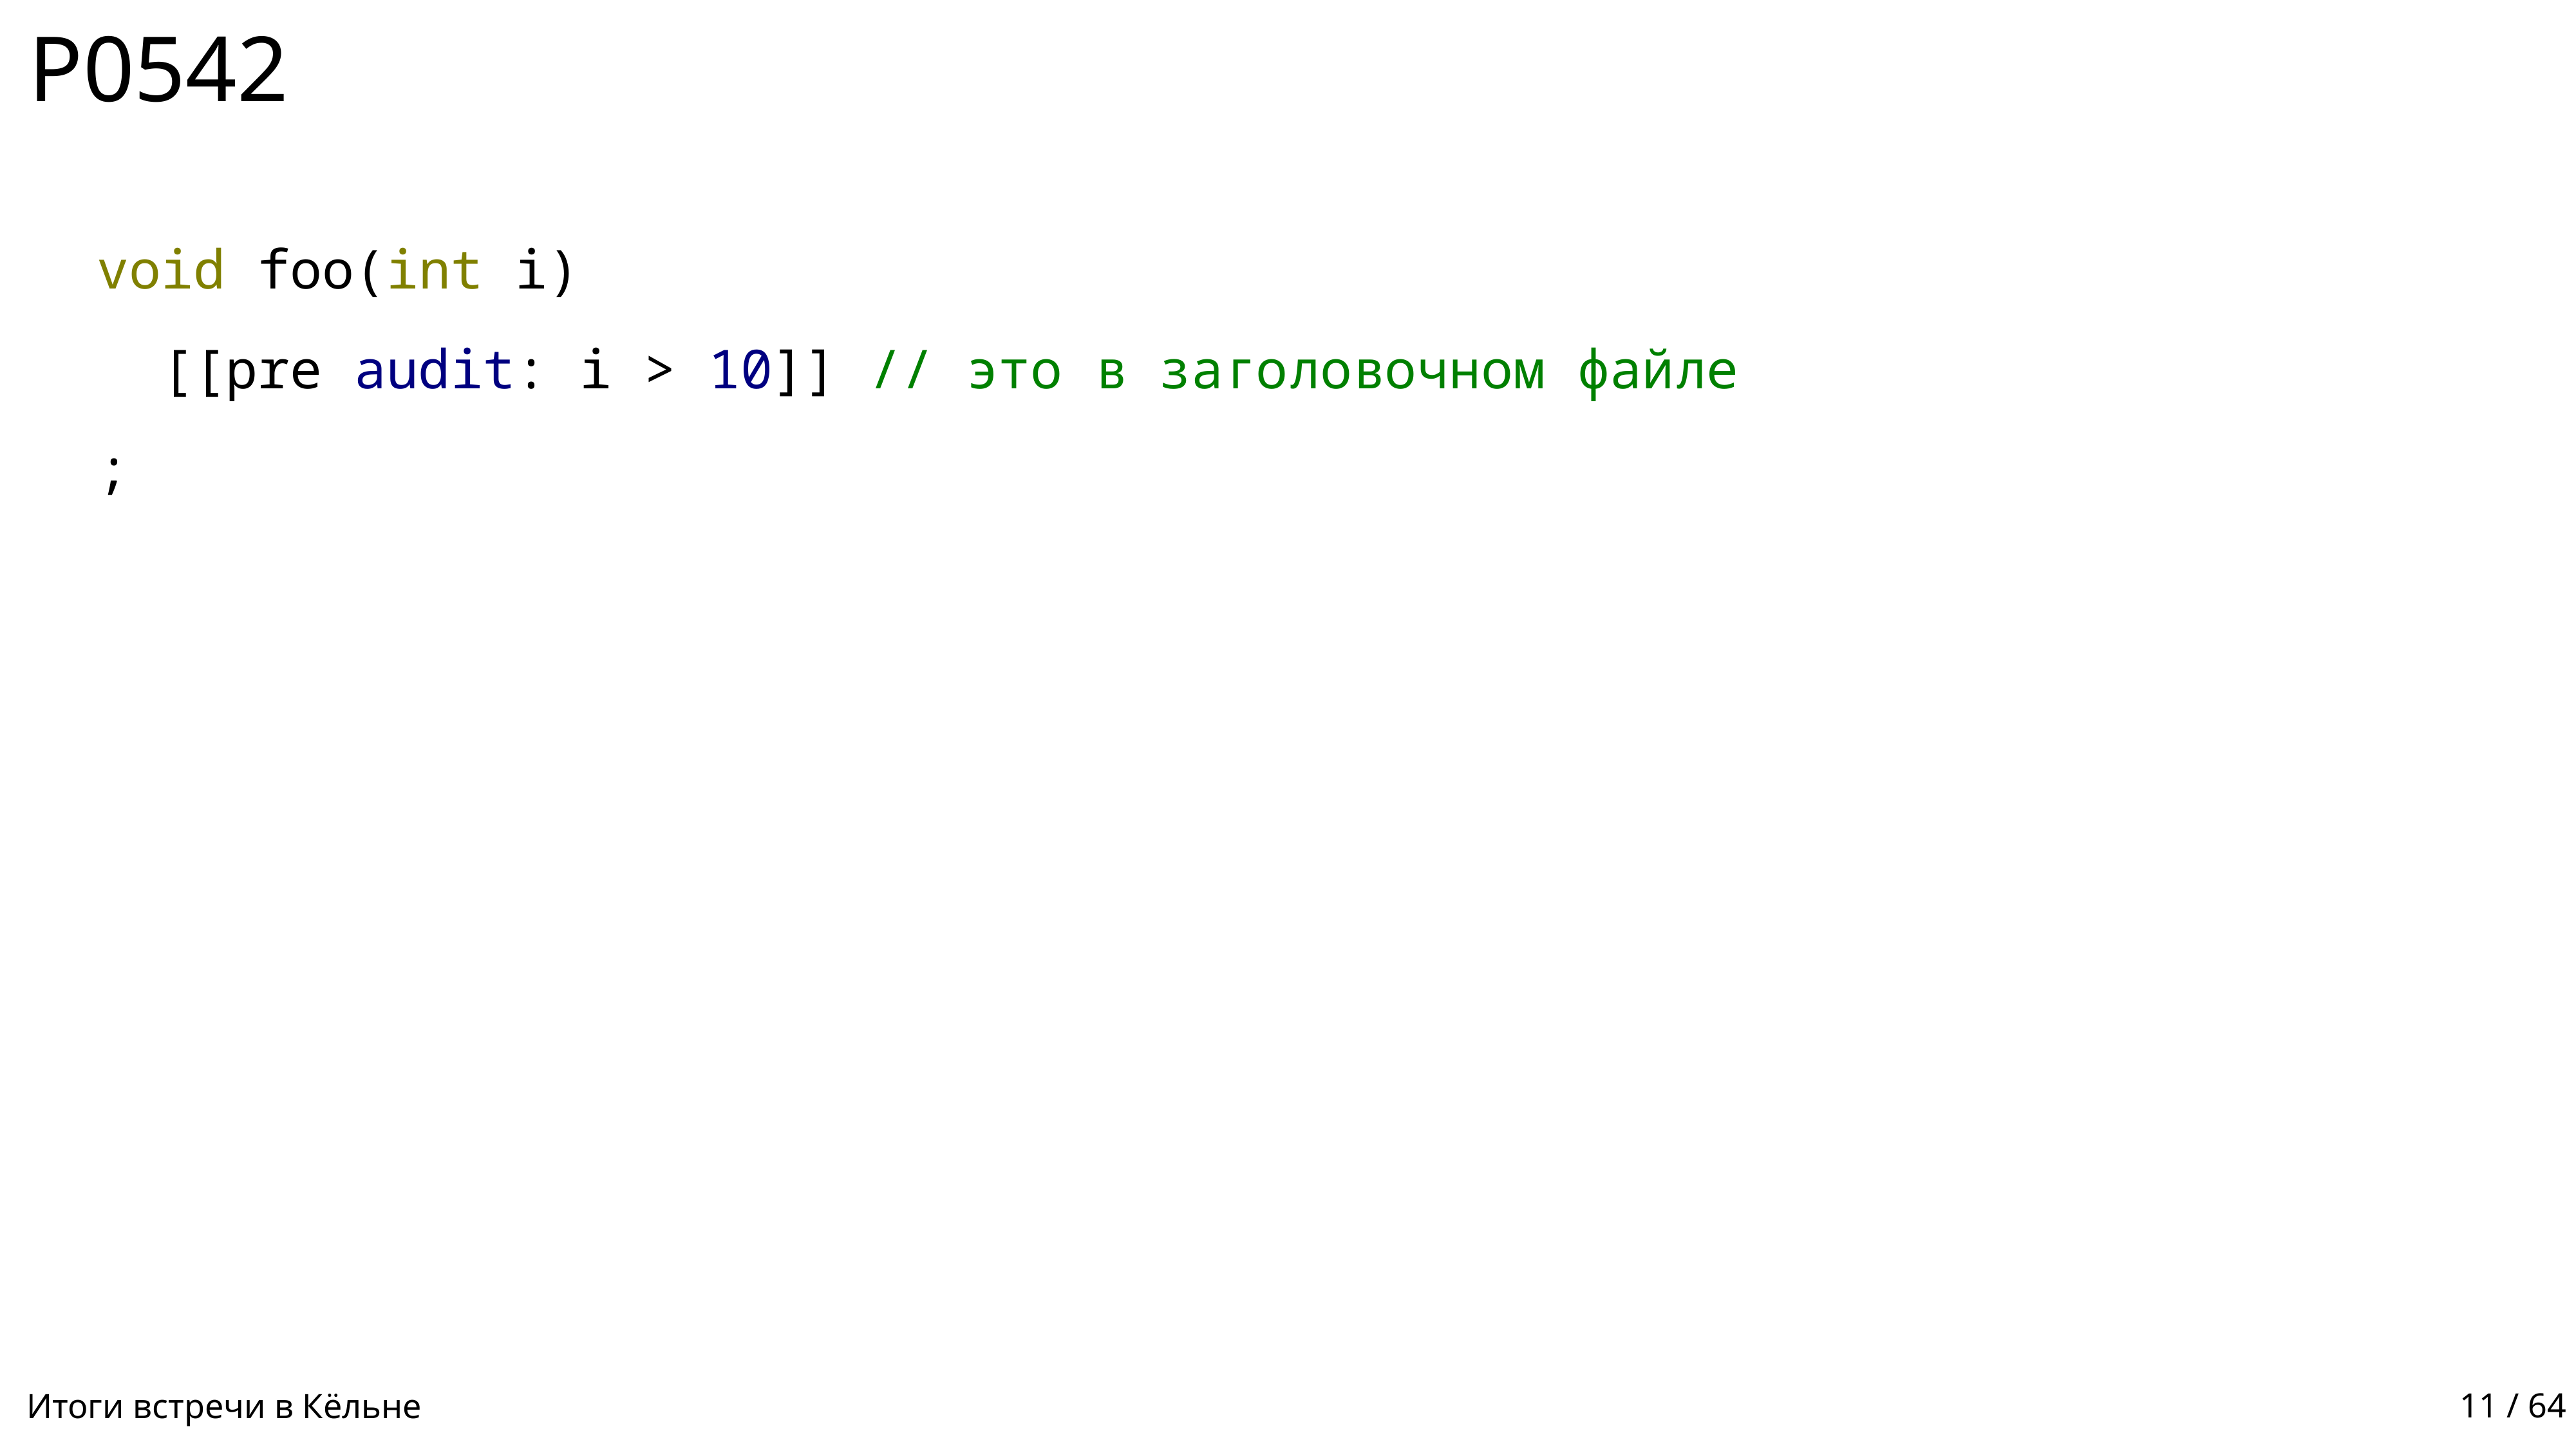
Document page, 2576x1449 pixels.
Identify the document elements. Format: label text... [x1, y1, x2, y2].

list Итоги встречи в Кёльне [17, 1376, 1114, 1431]
title P0542 [19, 19, 2550, 155]
list void foo(int i) [[pre audit: i > 10]] // это в заголовочном файле ; [87, 214, 2550, 1382]
list <number> / 64 [1479, 1376, 2576, 1431]
